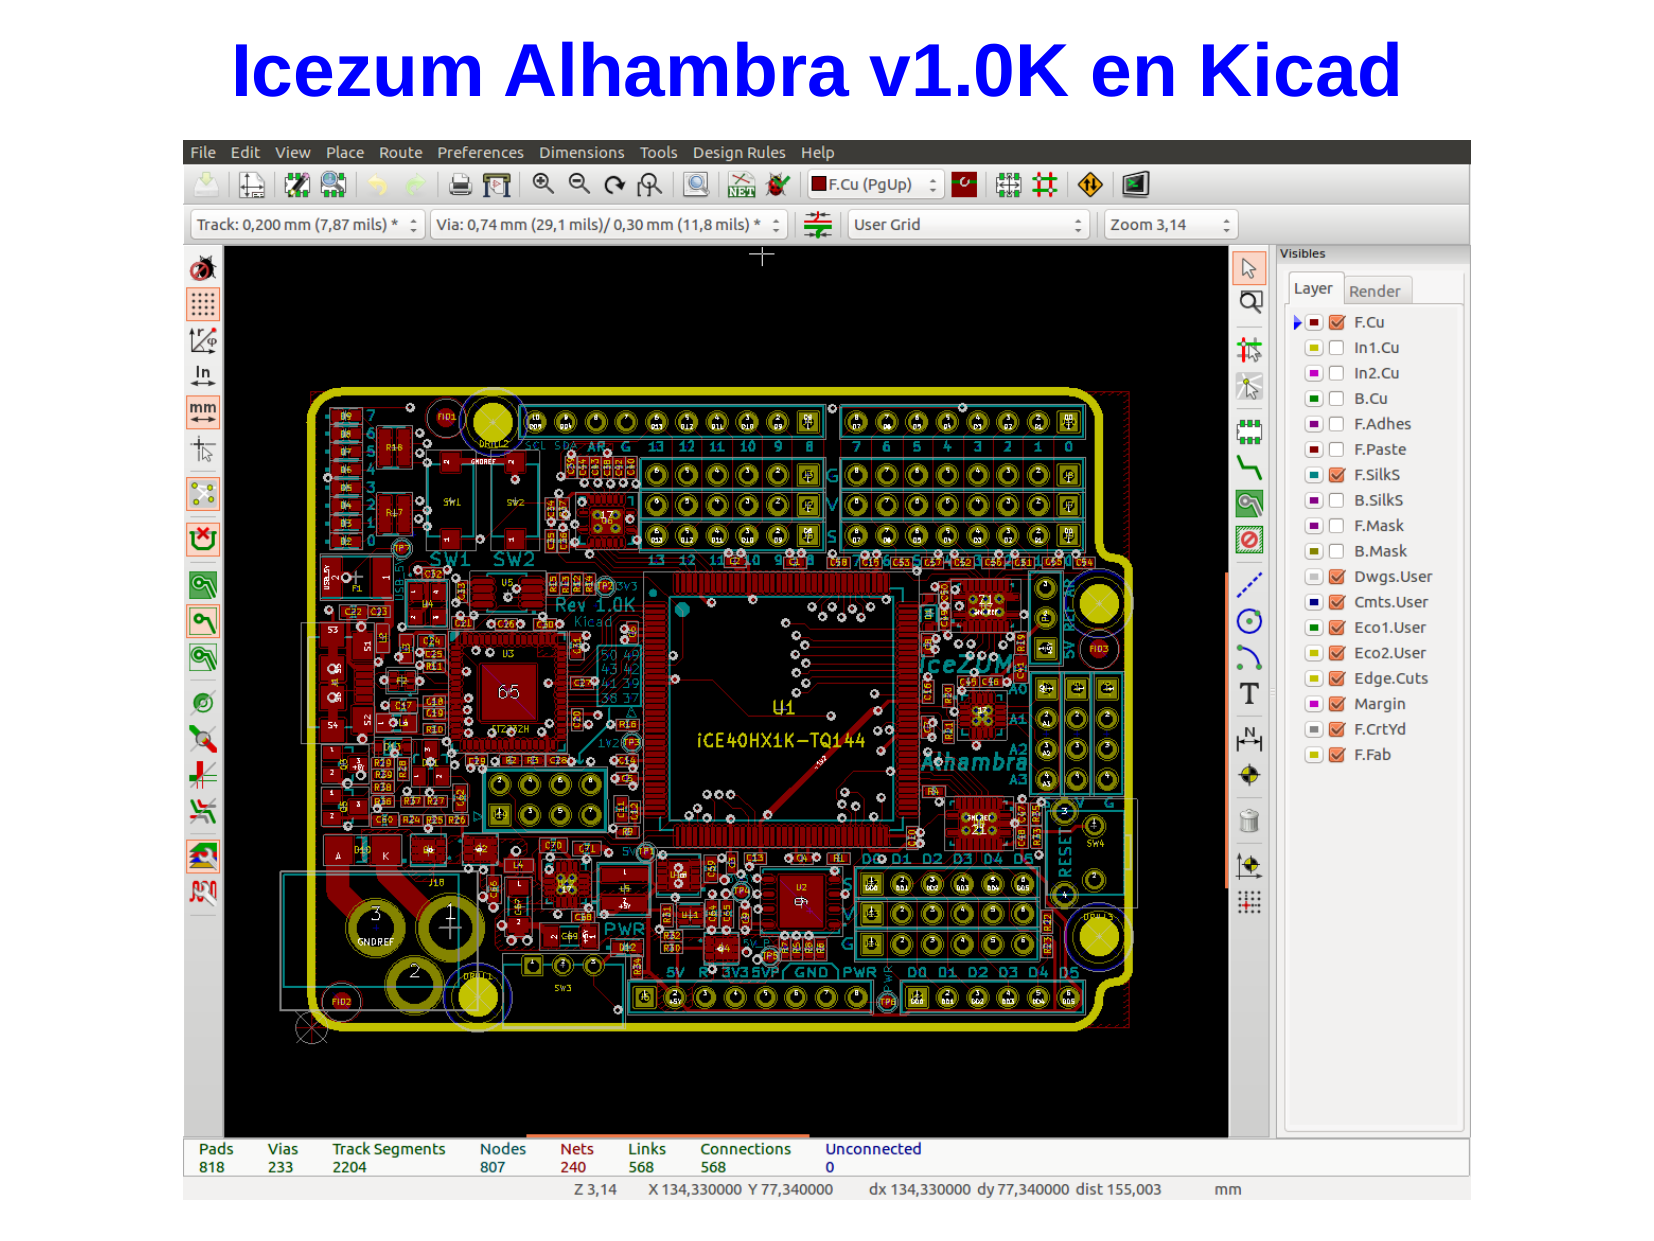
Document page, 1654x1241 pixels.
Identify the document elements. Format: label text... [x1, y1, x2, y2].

text_box Icezum Alhambra v1.0K en Kicad [90, 21, 1546, 121]
picture [183, 140, 1471, 1201]
